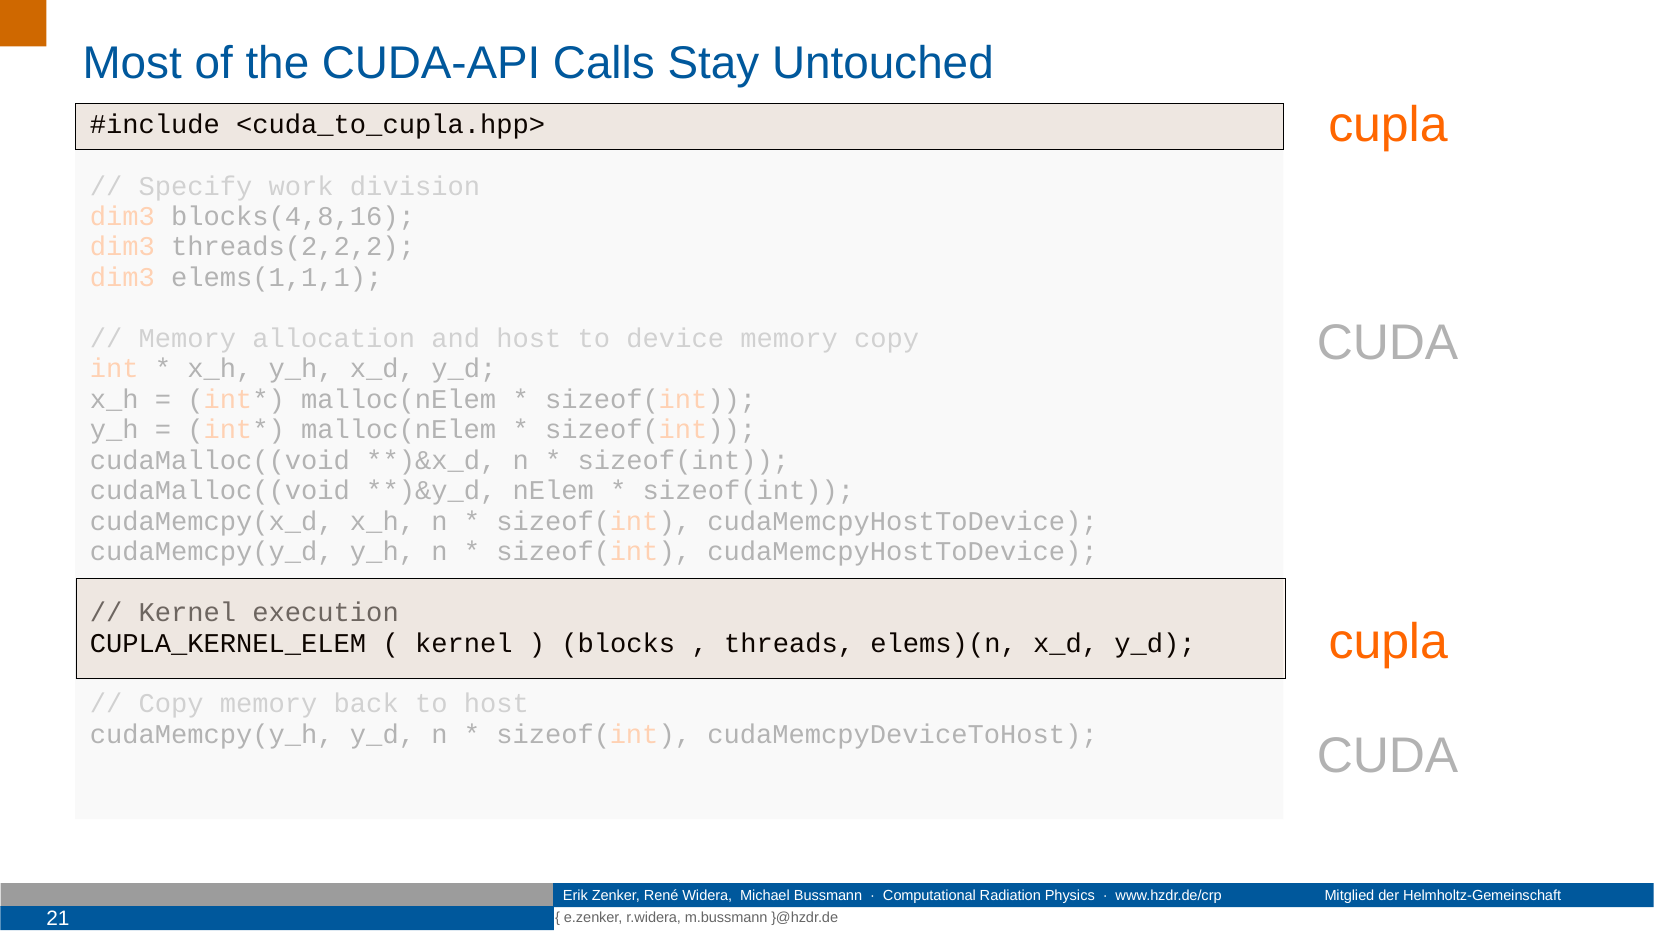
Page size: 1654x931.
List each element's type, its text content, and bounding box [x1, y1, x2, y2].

text_box cupla [1313, 605, 1463, 677]
title Most of the CUDA-API Calls Stay Untouched [82, 37, 1571, 105]
text_box cupla [1313, 89, 1463, 160]
picture [1017, 881, 1249, 894]
text_box CUDA [1302, 720, 1473, 791]
text_box CUDA [1302, 307, 1473, 378]
text_box [64, 103, 1625, 881]
